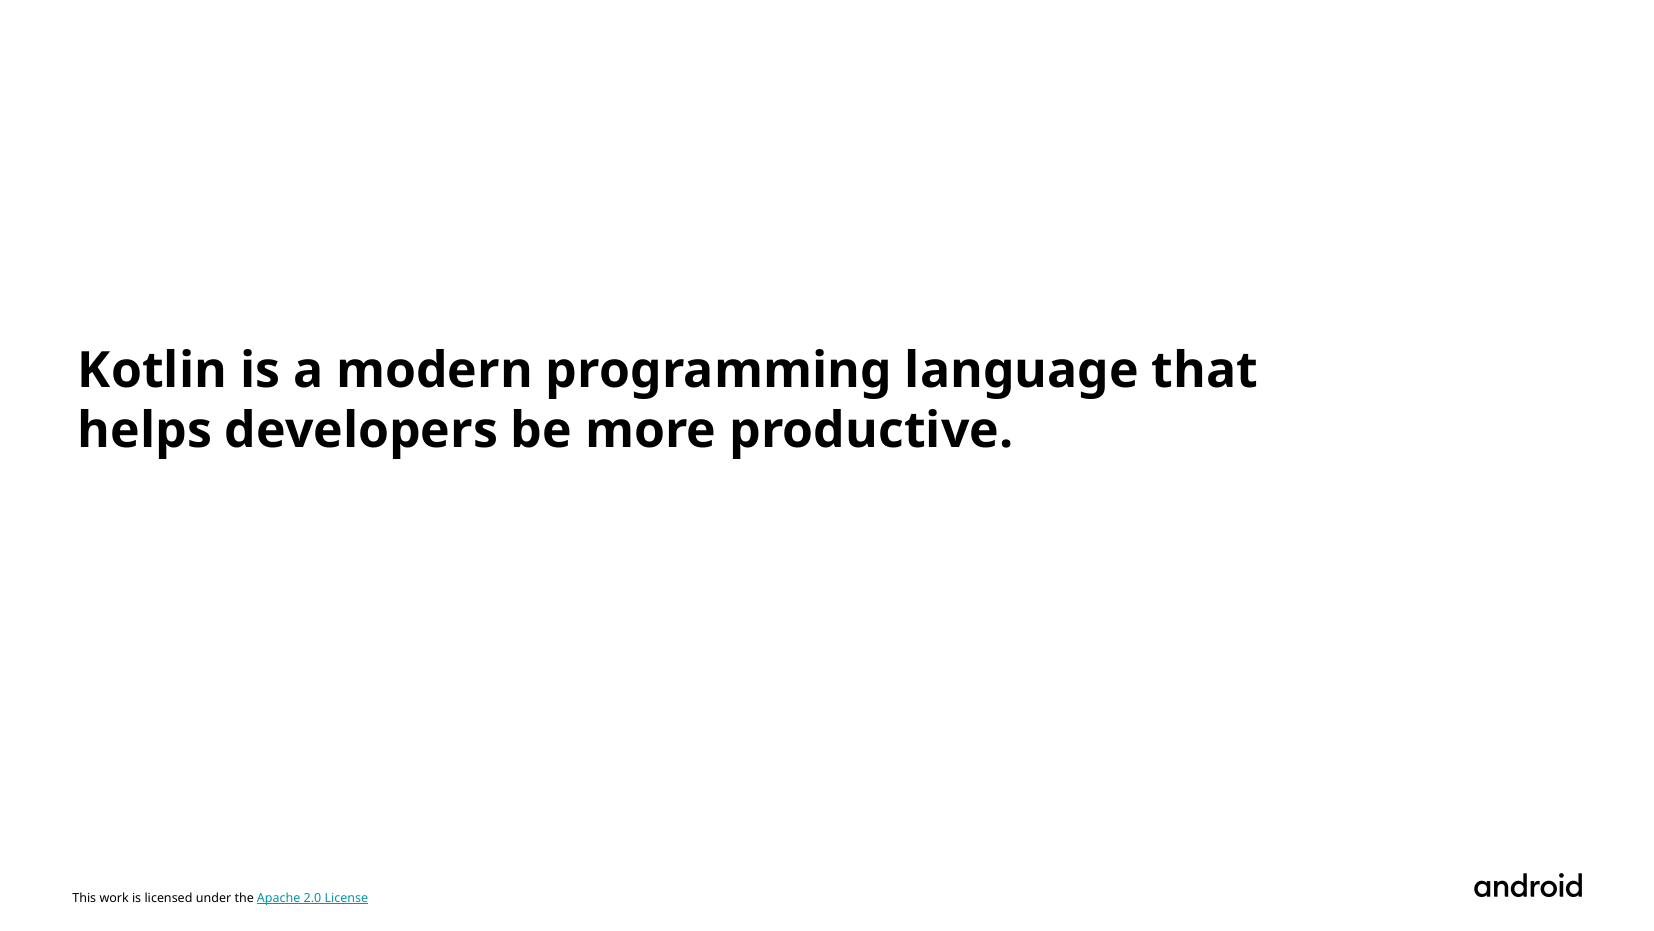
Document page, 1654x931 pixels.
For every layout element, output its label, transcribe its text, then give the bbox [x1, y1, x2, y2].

picture [1485, 872, 1536, 897]
title Kotlin is a modern programming language that helps developers be more productive. [62, 322, 1623, 450]
